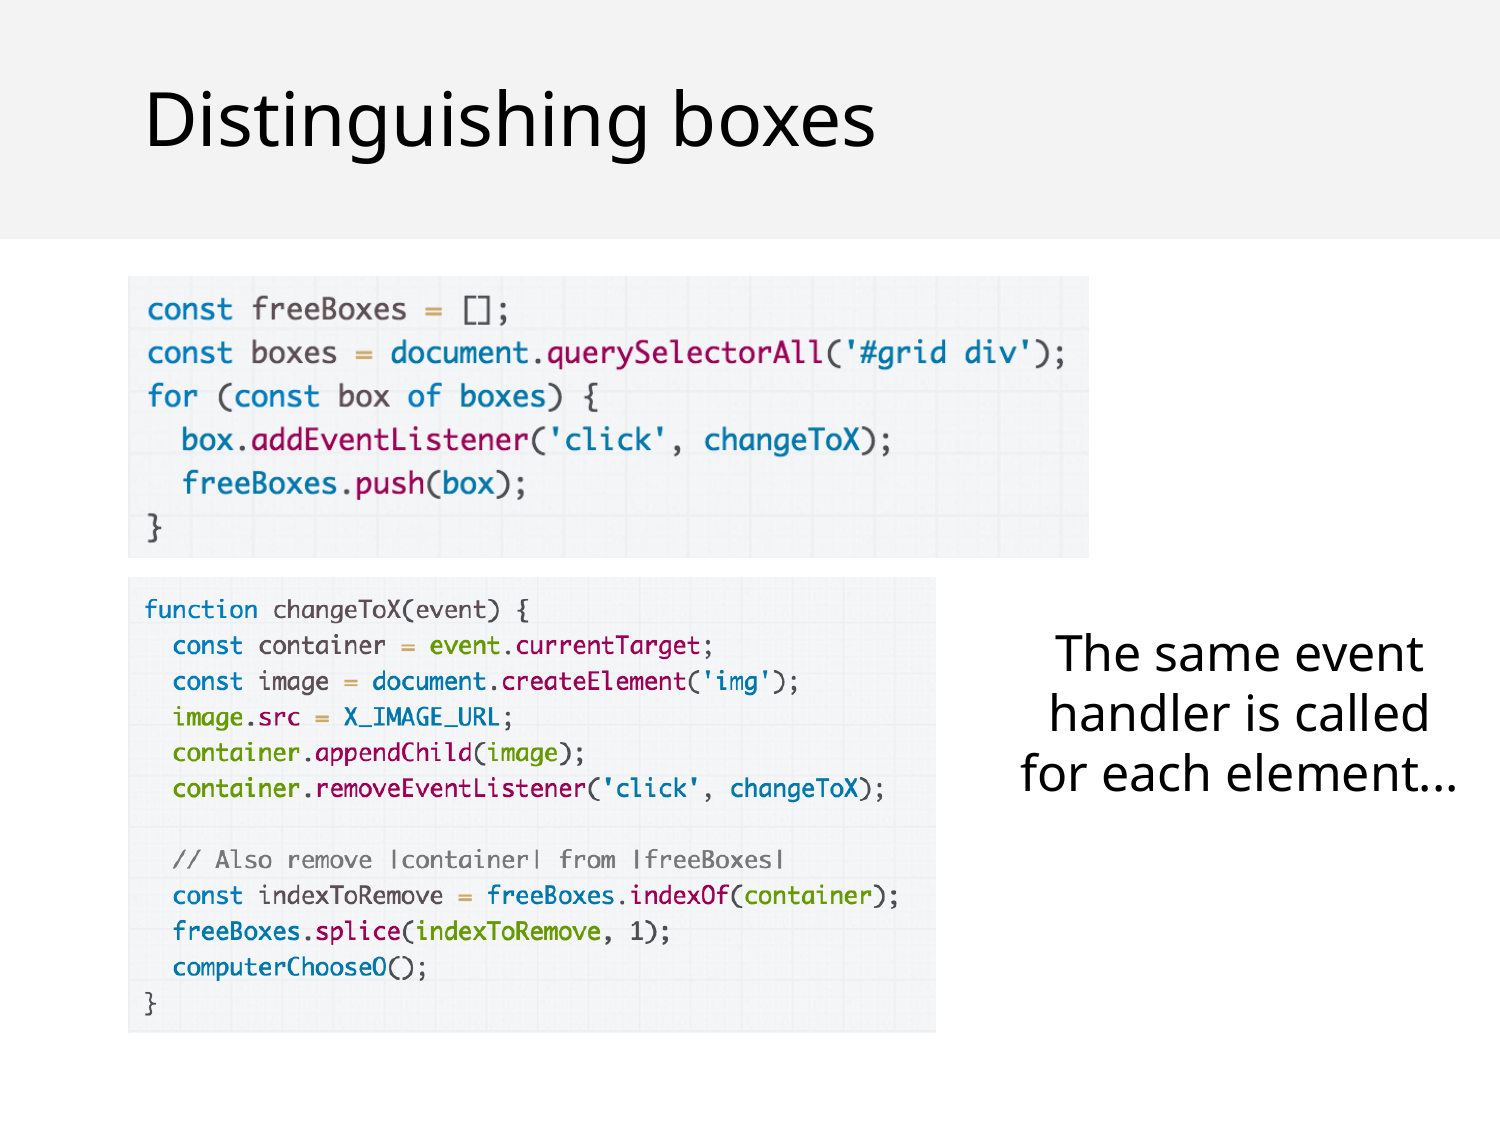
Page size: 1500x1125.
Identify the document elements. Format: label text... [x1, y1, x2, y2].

text_box The same event handler is called for each element... [994, 606, 1485, 1033]
title Distinguishing boxes [128, 56, 1372, 183]
picture [128, 276, 1089, 558]
picture [128, 577, 936, 1033]
